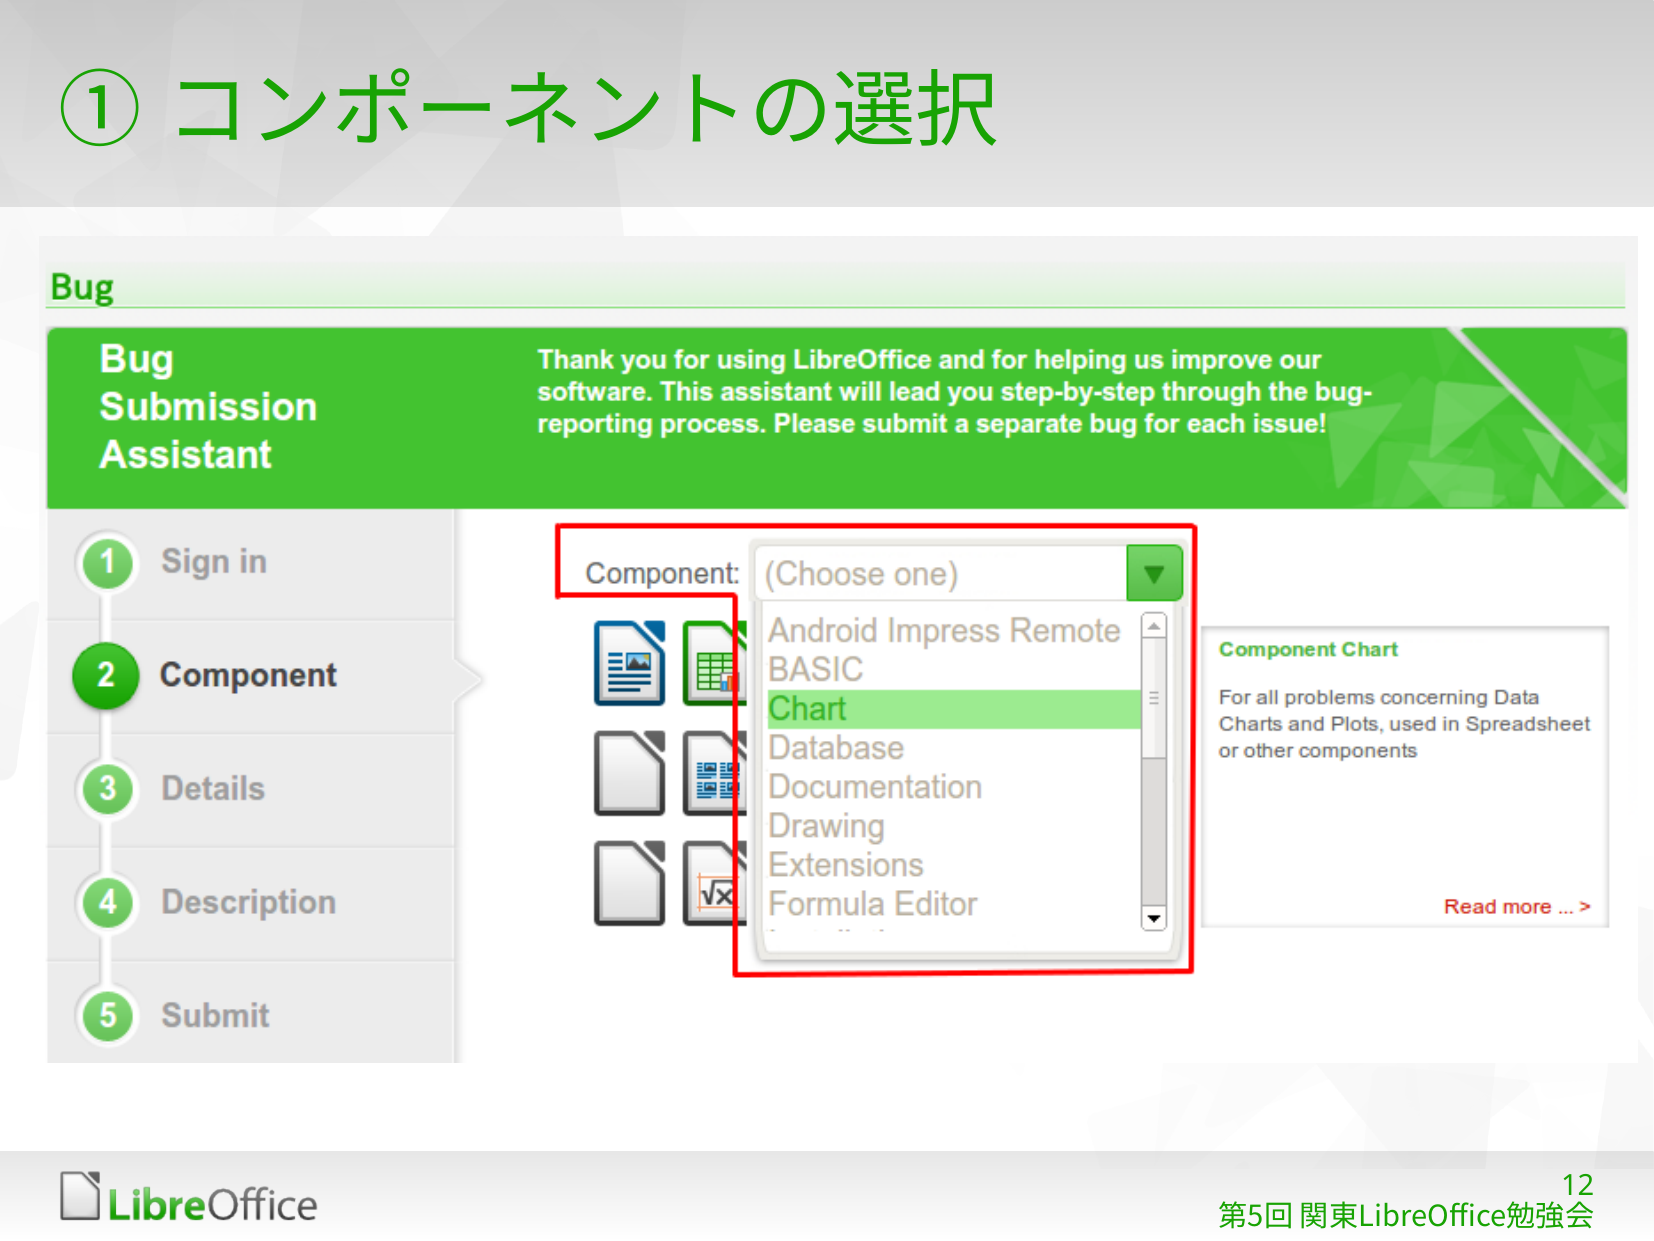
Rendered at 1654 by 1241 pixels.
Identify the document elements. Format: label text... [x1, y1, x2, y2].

picture [41, 1152, 337, 1240]
picture [0, 0, 1654, 1169]
title ①コンポーネントの選択 [59, 29, 1595, 178]
